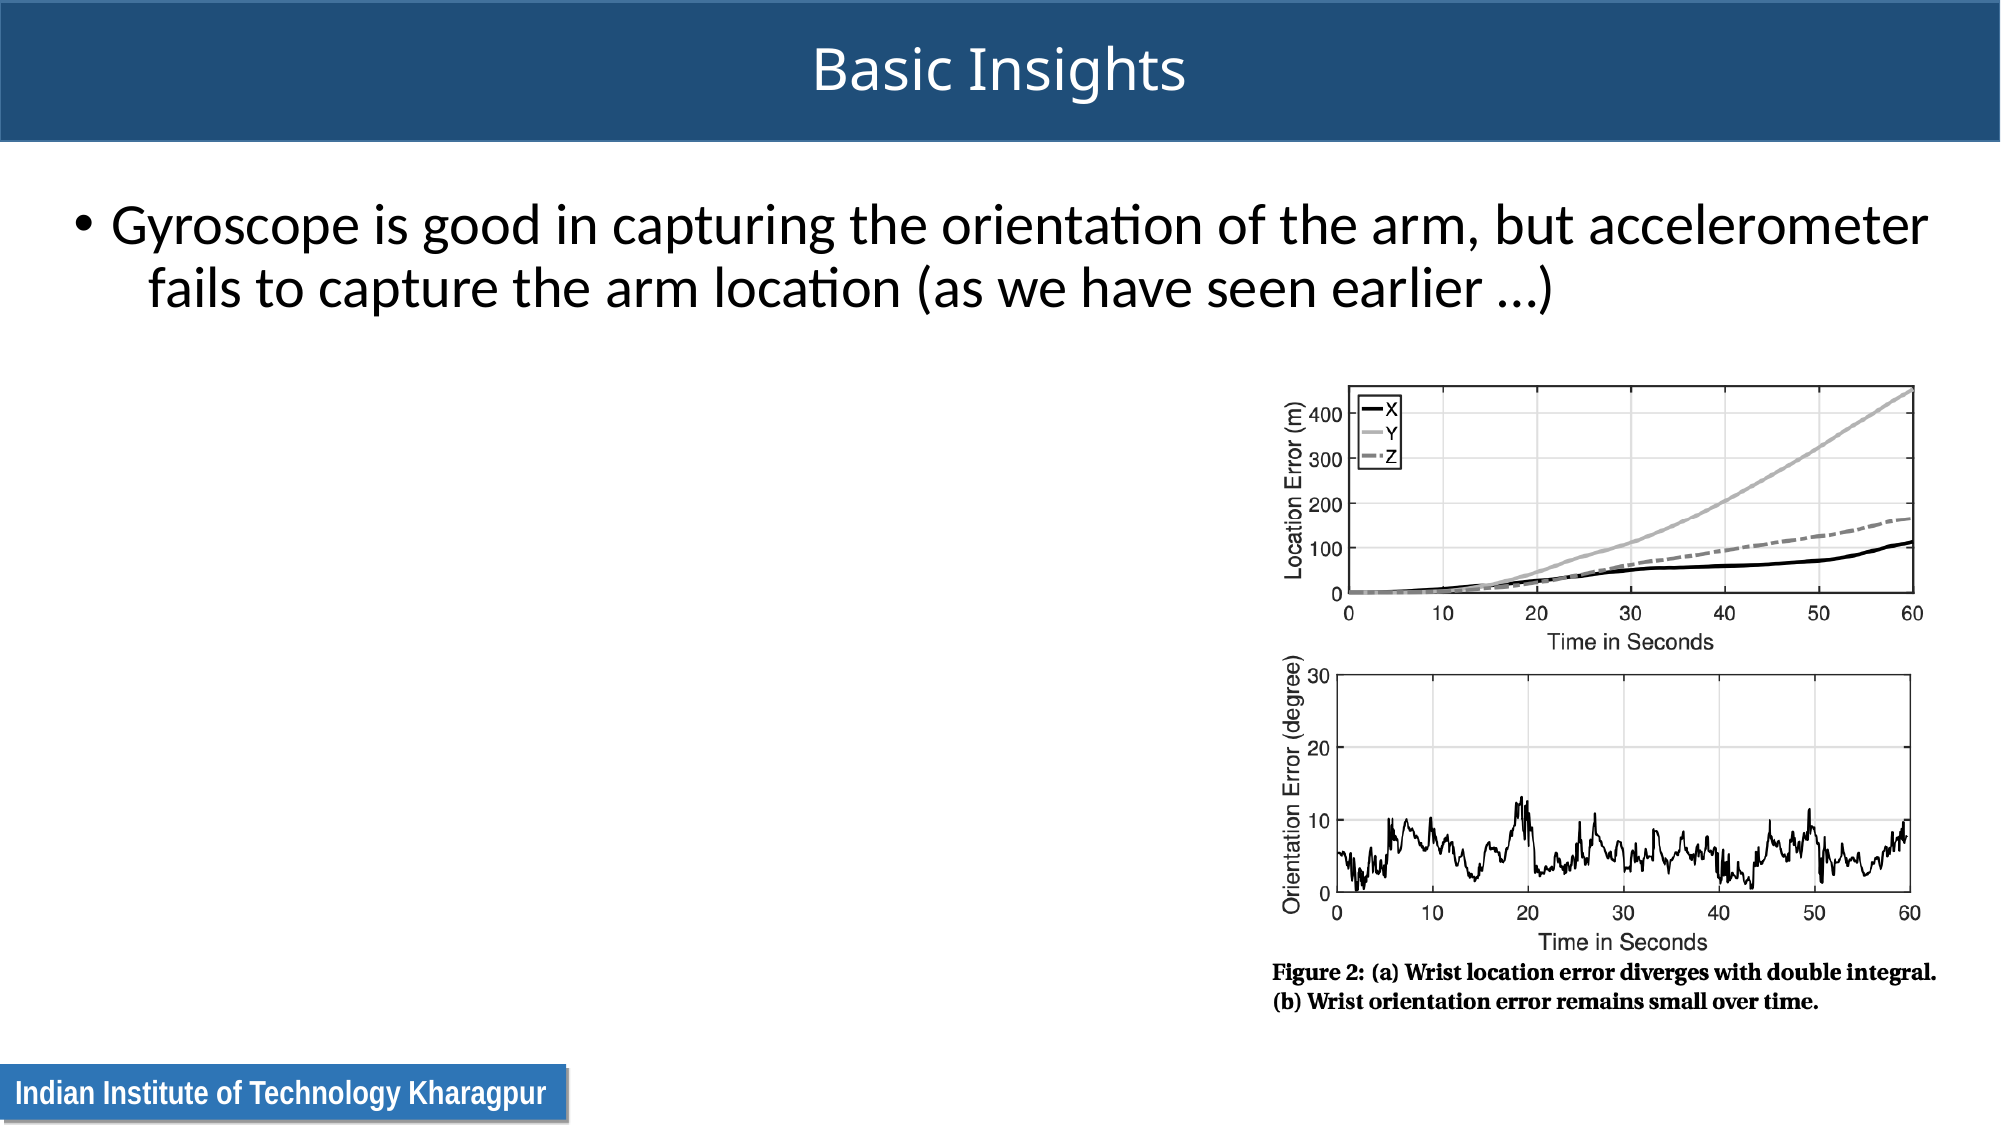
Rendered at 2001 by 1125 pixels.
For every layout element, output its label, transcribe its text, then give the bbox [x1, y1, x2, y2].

list Gyroscope is good in capturing the orientation of the arm, but accelerometer fails to capture the arm location (as we have seen earlier …) [58, 186, 1954, 1065]
picture [1257, 362, 1956, 1038]
title Basic Insights [0, 1, 2000, 141]
